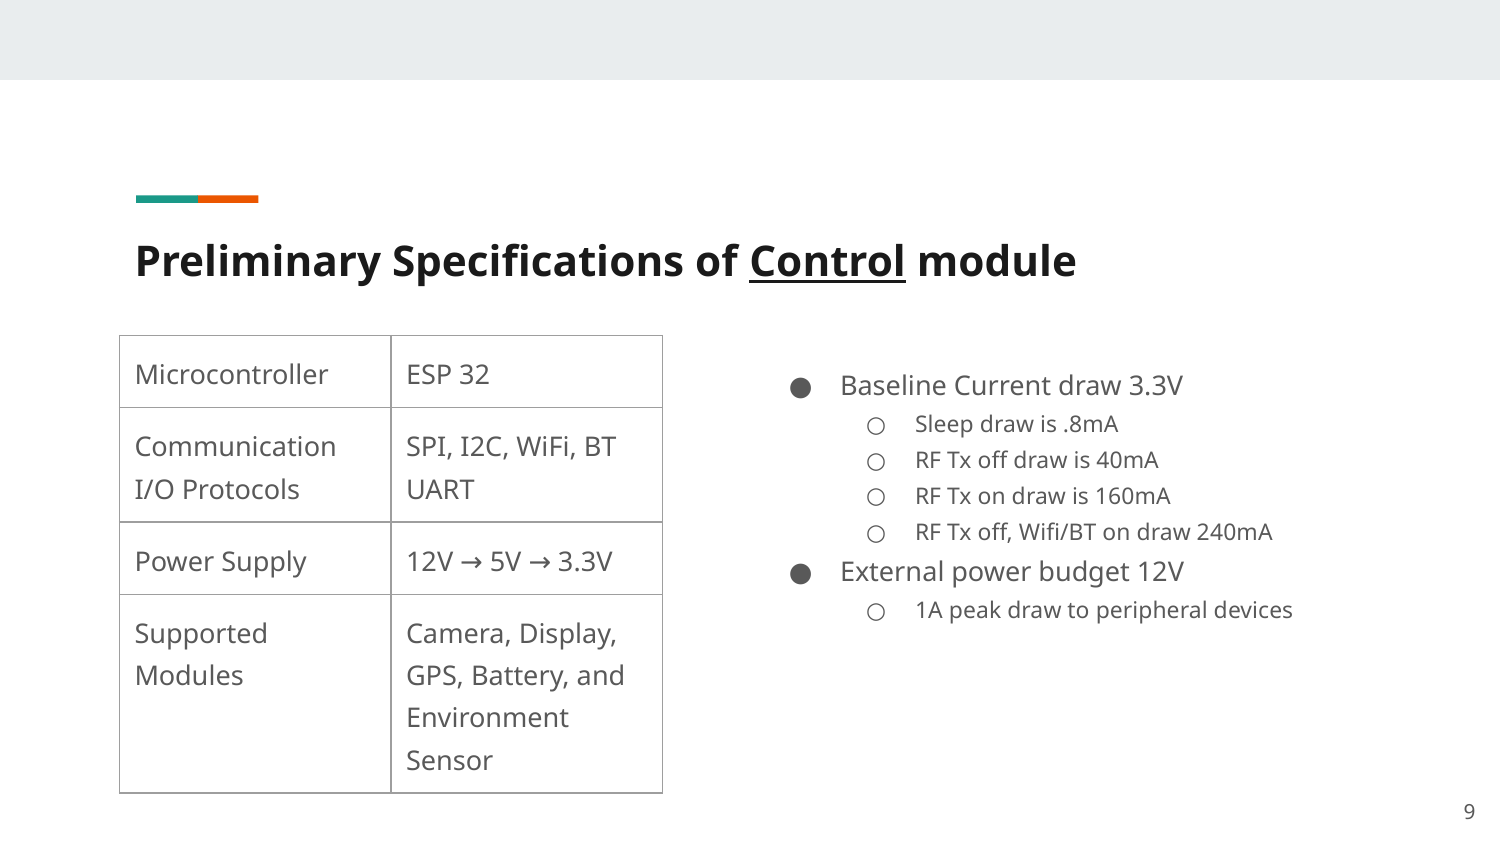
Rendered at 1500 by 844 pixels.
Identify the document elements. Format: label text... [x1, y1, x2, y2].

table_cell Supported Modules [120, 595, 390, 792]
table_header ESP 32 [392, 336, 662, 407]
table_cell SPI, I2C, WiFi, BT UART [392, 408, 662, 521]
slide_number <number> [1400, 779, 1491, 844]
table_header Microcontroller [120, 336, 390, 407]
table_cell Camera, Display, GPS, Battery, and Environment Sensor [392, 595, 662, 792]
table_cell Power Supply [120, 523, 390, 594]
list Baseline Current draw 3.3V Sleep draw is .8mA RF Tx off draw is 40mA RF Tx on draw is 160mA RF Tx off, Wifi/BT on draw 240mA External power budget 12V 1A peak draw to peripheral devices [750, 345, 1381, 712]
table_cell Communication I/O Protocols [120, 408, 390, 521]
table_cell 12V → 5V → 3.3V [392, 523, 662, 594]
title Preliminary Specifications of Control module [119, 216, 1381, 305]
